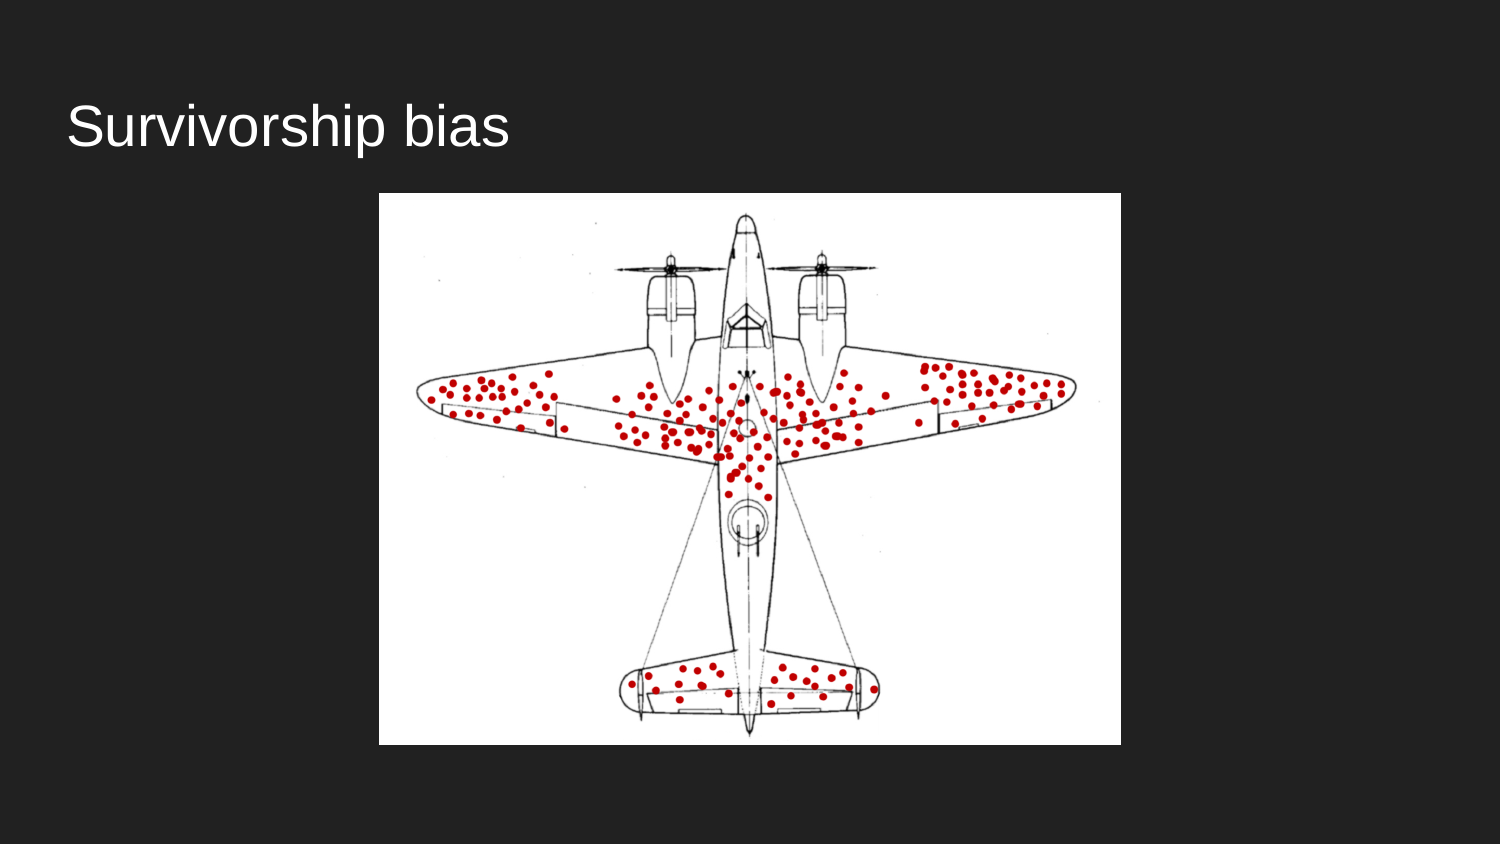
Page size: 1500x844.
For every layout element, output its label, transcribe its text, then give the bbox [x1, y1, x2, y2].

title Survivorship bias [51, 72, 1449, 167]
picture [379, 193, 1121, 745]
